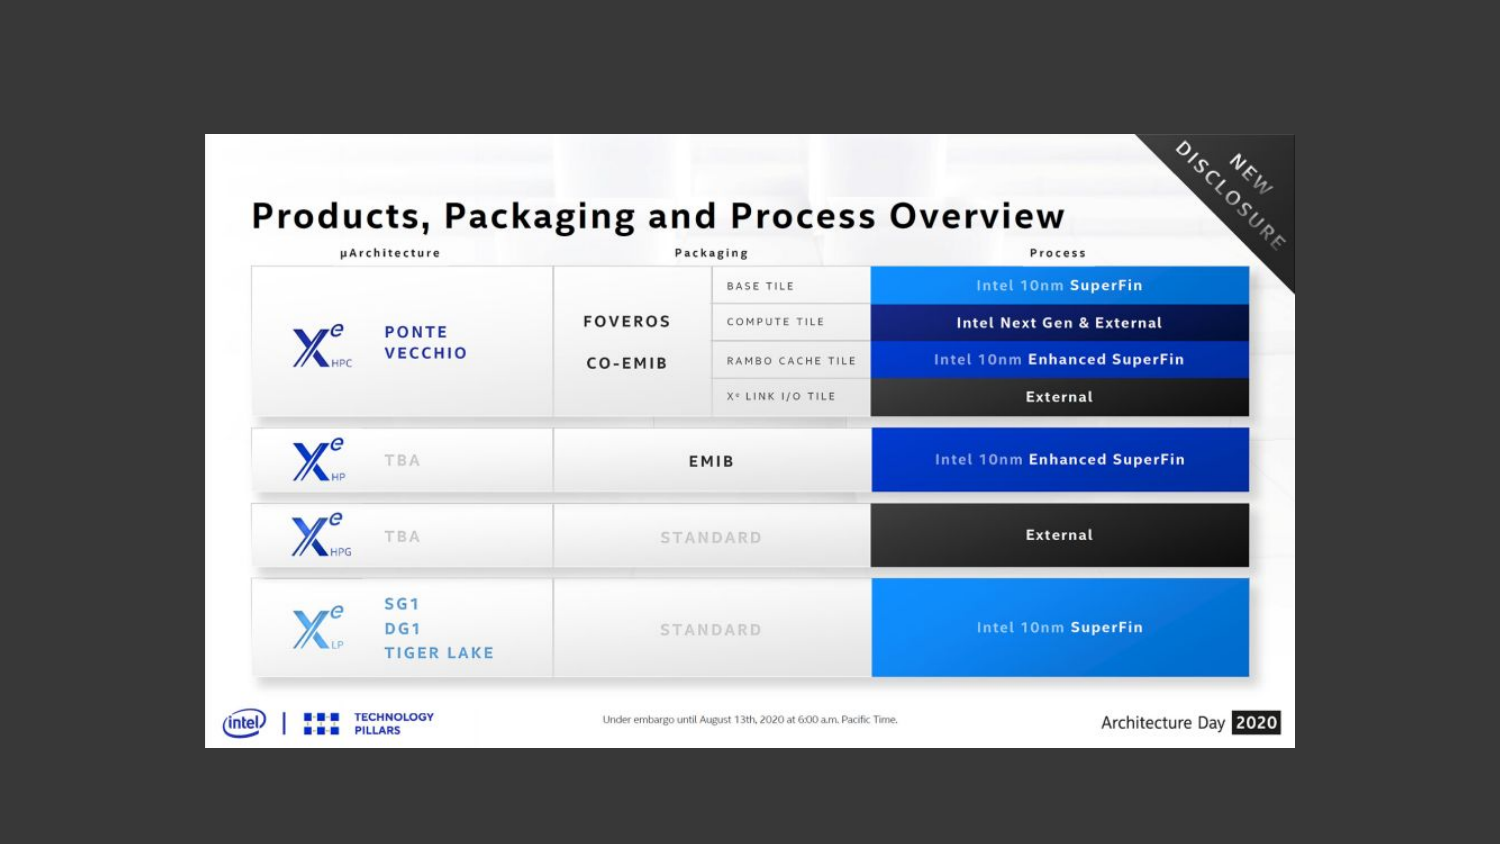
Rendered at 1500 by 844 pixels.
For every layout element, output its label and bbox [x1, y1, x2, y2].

picture [205, 134, 1295, 748]
